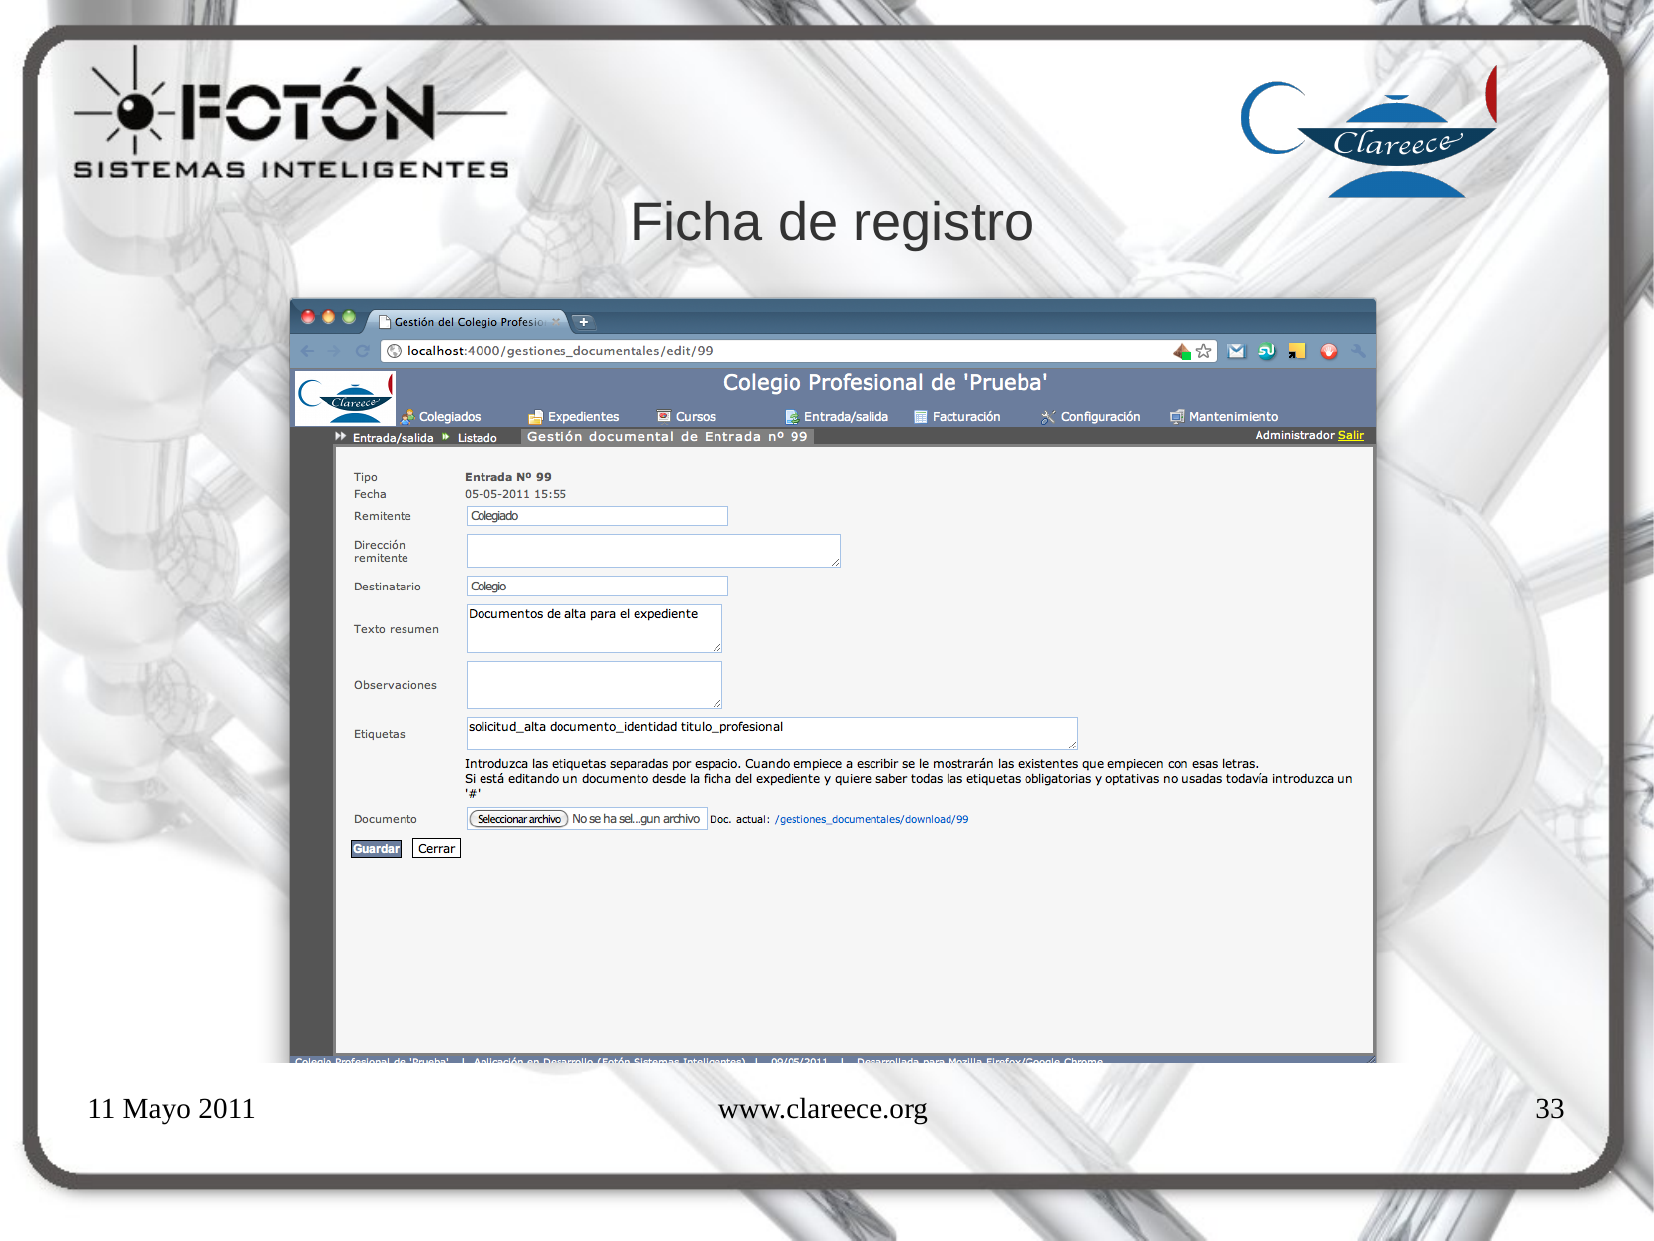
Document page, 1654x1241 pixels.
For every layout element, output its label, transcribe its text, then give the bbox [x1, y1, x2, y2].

title Ficha de registro [88, 177, 1577, 266]
picture [0, 0, 1654, 1241]
